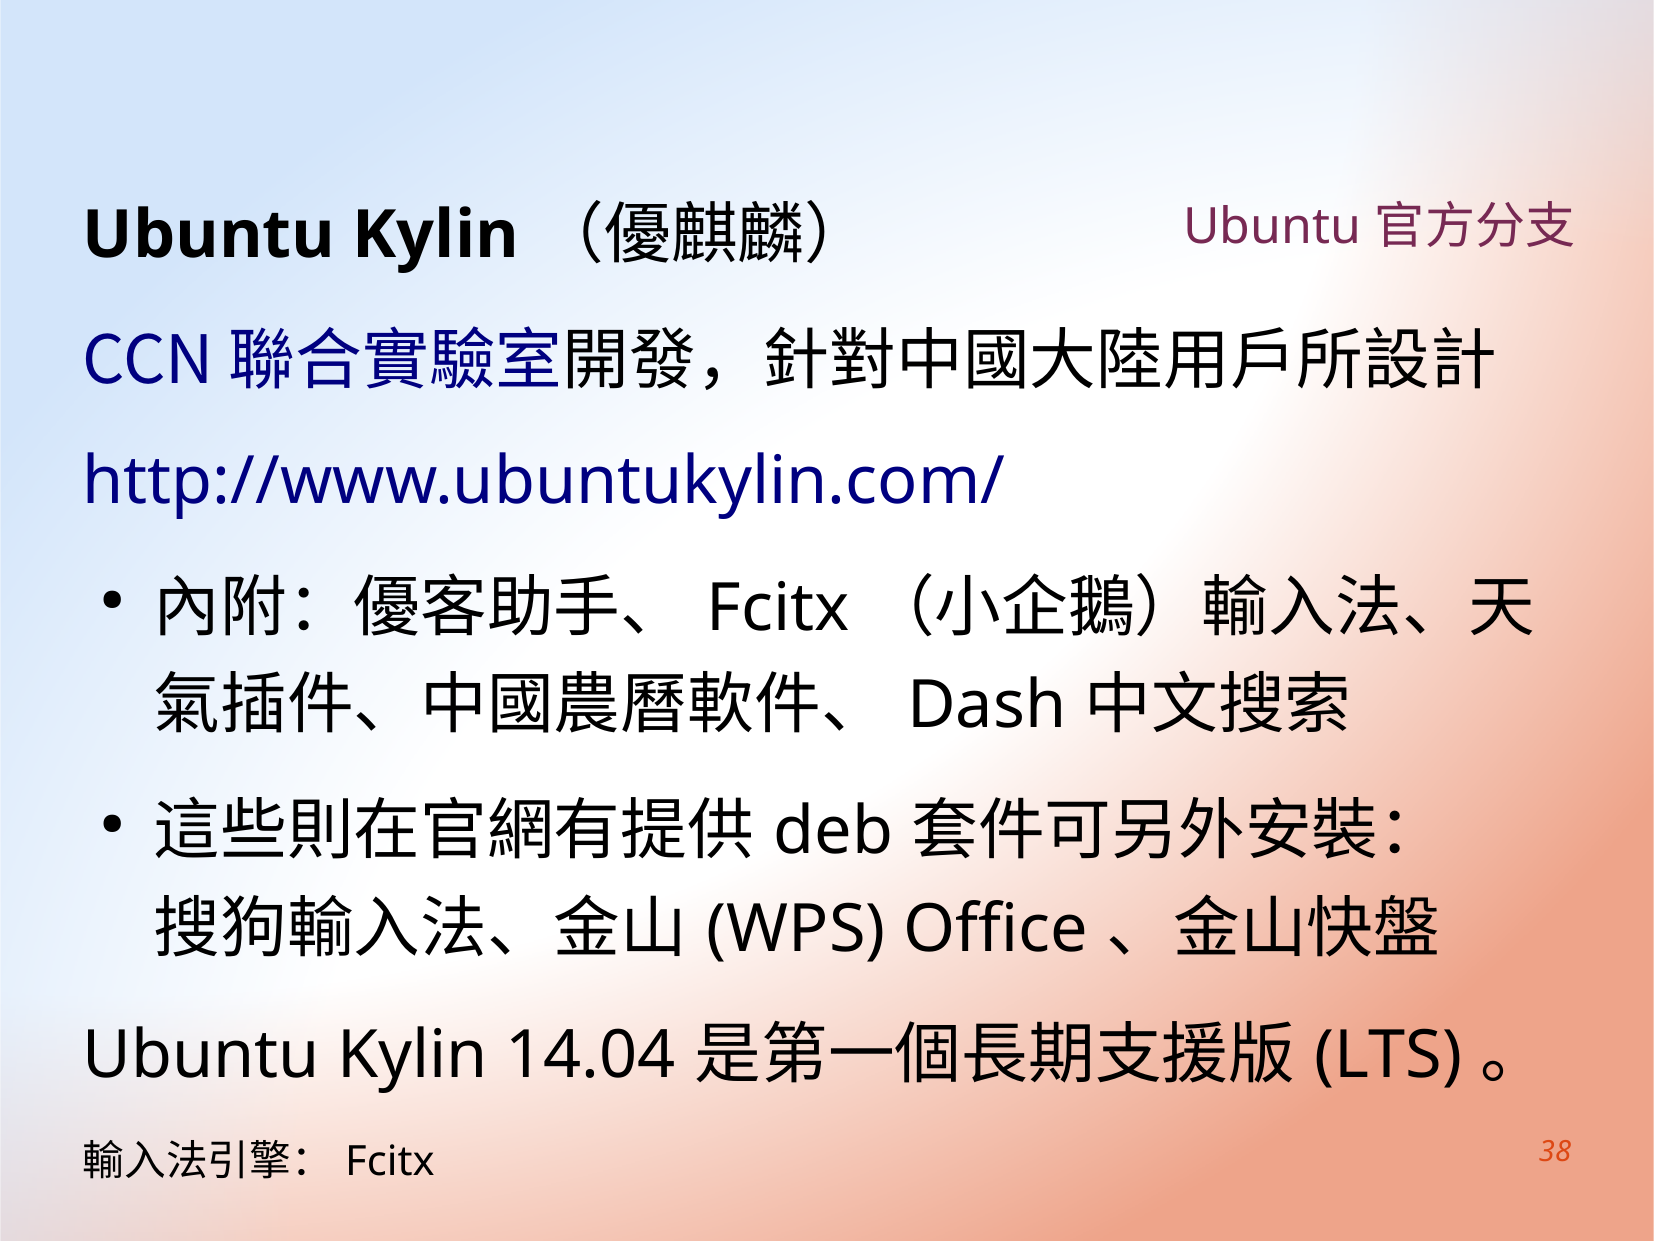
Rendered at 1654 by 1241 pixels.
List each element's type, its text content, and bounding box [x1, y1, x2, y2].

list Ubuntu Kylin（優麒麟） CCN 聯合實驗室開發，針對中國大陸用戶所設計 http://www.ubuntukylin.com/ 內附：優客助手、Fcitx（小企鵝）輸入法、天氣插件、中國農曆軟件、Dash中文搜索 這些則在官網有提供deb套件可另外安裝： 搜狗輸入法、金山(WPS) Office、金山快盤 Ubuntu Kylin 14.04是第一個長期支援版(LTS)。 輸入法引擎：Fcitx [82, 180, 1571, 1201]
picture [0, 0, 1654, 1241]
text_box Ubuntu官方分支 [1177, 180, 1571, 252]
